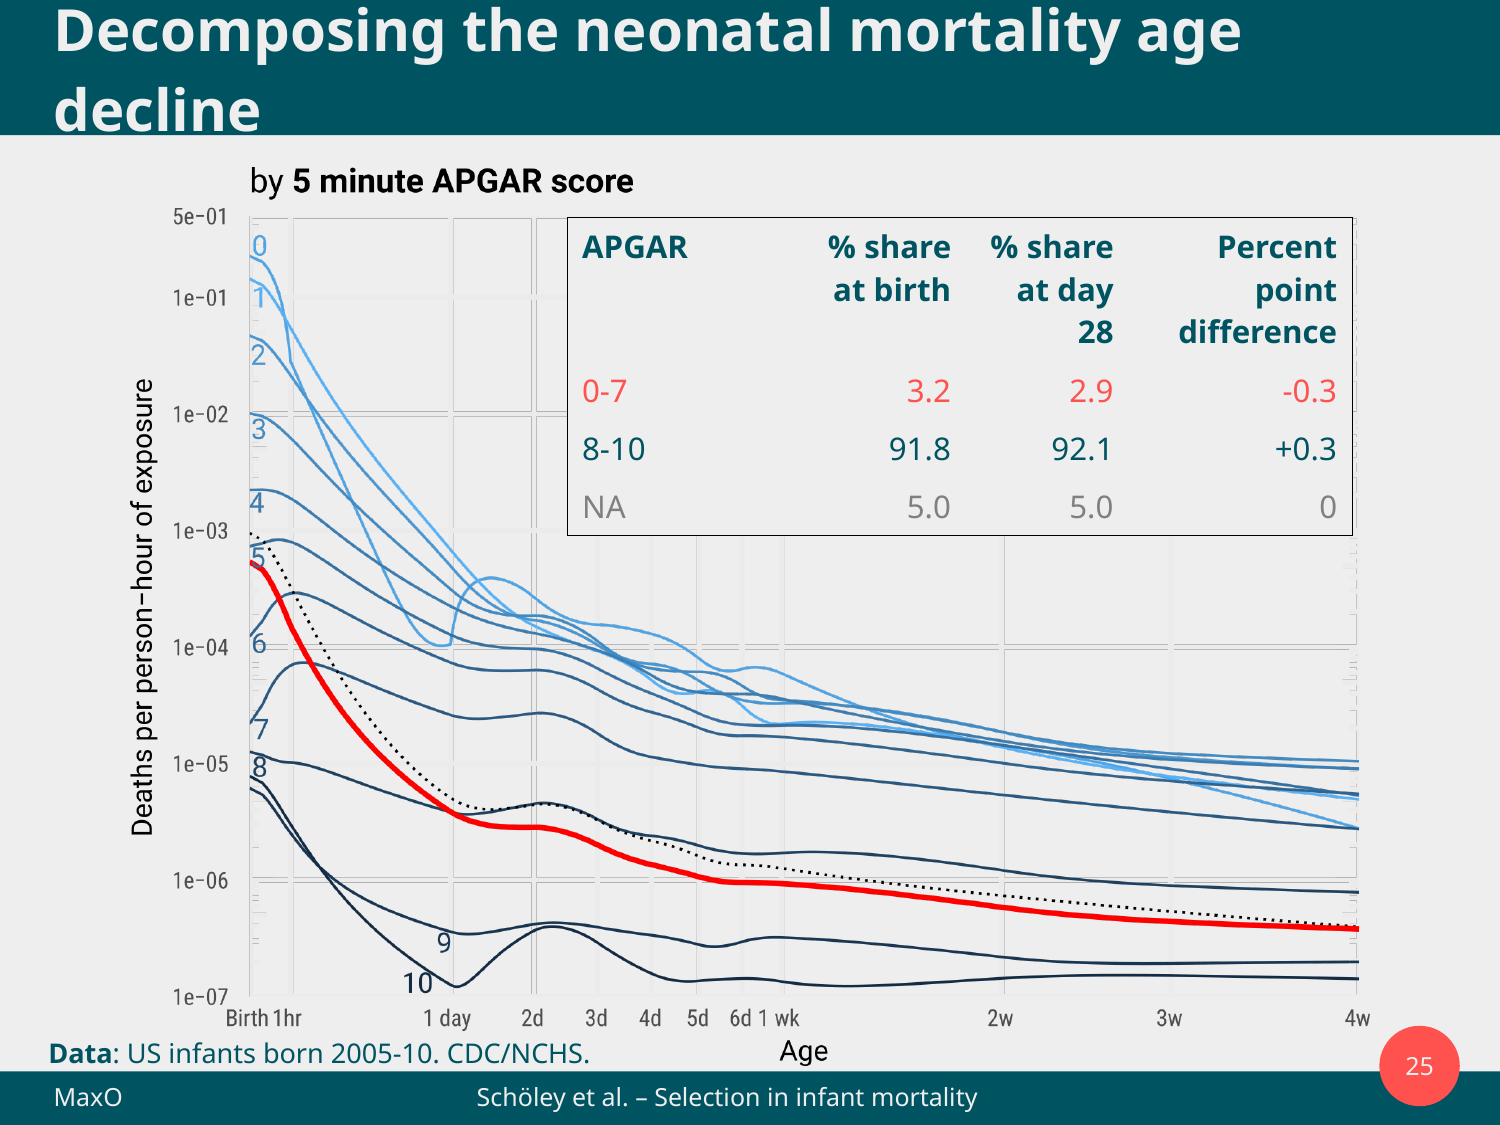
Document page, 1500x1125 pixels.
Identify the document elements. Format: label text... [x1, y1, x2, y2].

table_header % share at birth [799, 218, 966, 361]
table_cell 92.1 [966, 419, 1129, 477]
picture [130, 167, 1370, 1066]
table_cell 5.0 [799, 477, 966, 535]
text_box Data: US infants born 2005-10. CDC/NCHS. [33, 1026, 931, 1075]
table_cell -0.3 [1129, 361, 1352, 419]
table_cell 5.0 [966, 477, 1129, 535]
table_cell +0.3 [1129, 419, 1352, 477]
table_header Percent point difference [1129, 218, 1352, 361]
table_cell NA [568, 477, 799, 535]
table_cell 3.2 [799, 361, 966, 419]
table_header APGAR [568, 218, 799, 361]
title Decomposing the neonatal mortality age decline [53, 0, 1447, 141]
table_cell 0-7 [568, 361, 799, 419]
table_header % share at day 28 [966, 218, 1129, 361]
table_cell 8-10 [568, 419, 799, 477]
table_cell 0 [1129, 477, 1352, 535]
table_cell 2.9 [966, 361, 1129, 419]
table_cell 91.8 [799, 419, 966, 477]
